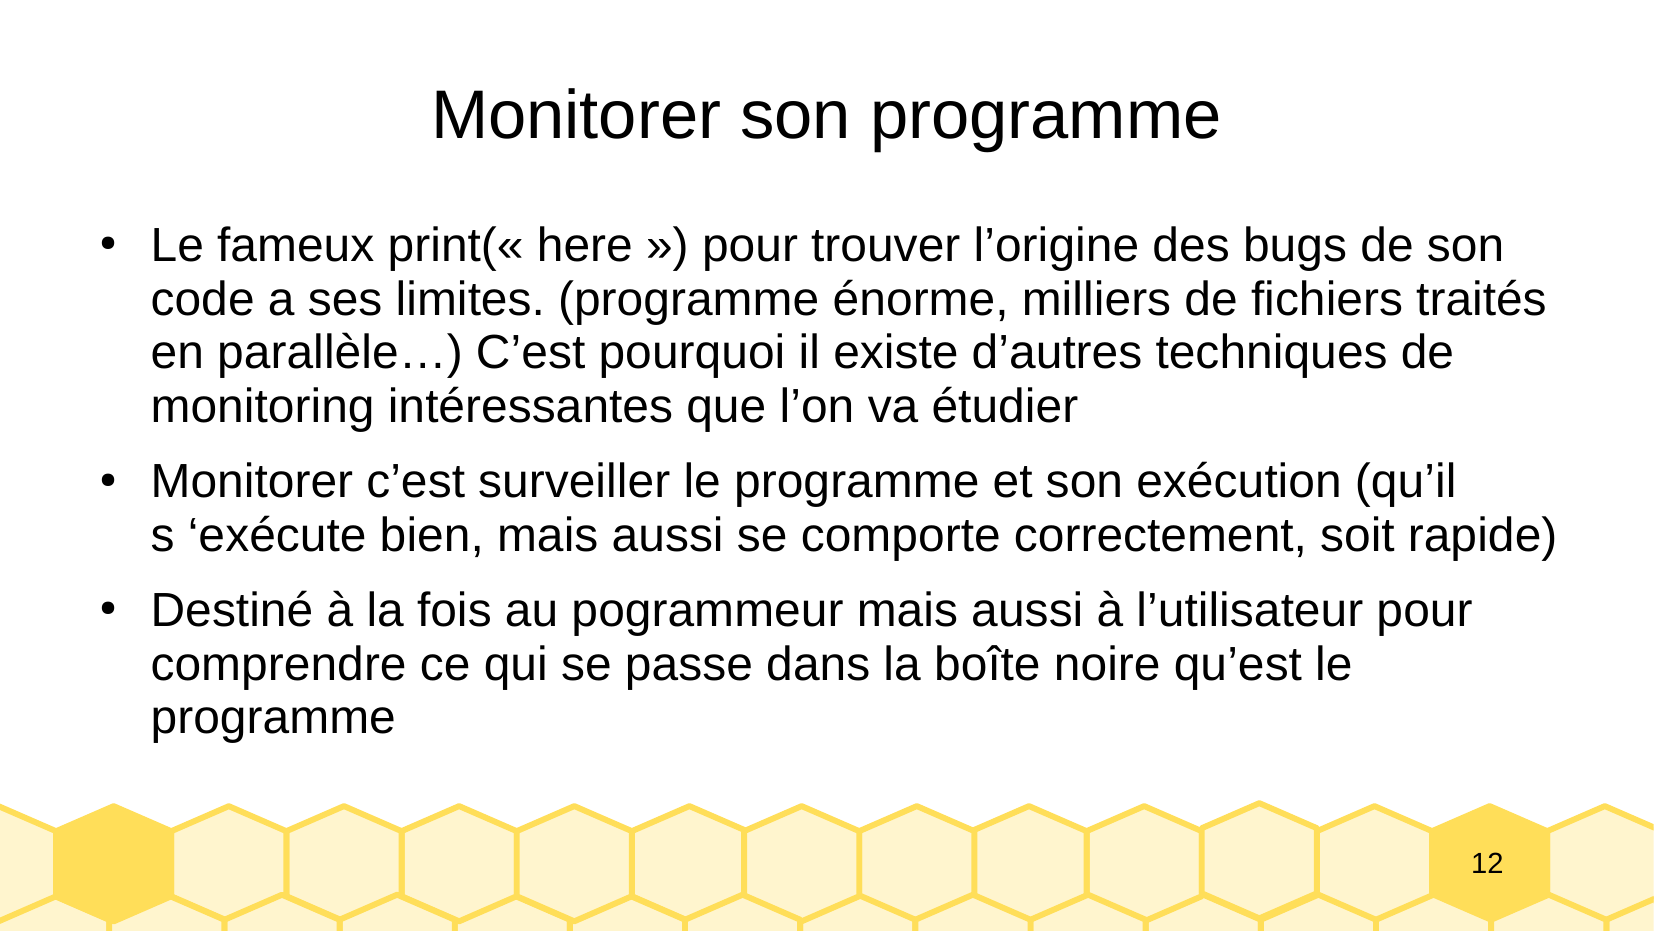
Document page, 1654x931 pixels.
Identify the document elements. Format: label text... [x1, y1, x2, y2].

title Monitorer son programme [82, 37, 1571, 193]
list Le fameux print(« here ») pour trouver l’origine des bugs de son code a ses limites. (programme énorme, milliers de fichiers traités en parallèle…) C’est pourquoi il existe d’autres techniques de monitoring intéressantes que l’on va étudier Monitorer c’est surveiller le programme et son exécution (qu’il s ‘exécute bien, mais aussi se comporte correctement, soit rapide) Destiné à la fois au pogrammeur mais aussi à l’utilisateur pour comprendre ce qui se passe dans la boîte noire qu’est le programme [82, 217, 1571, 758]
